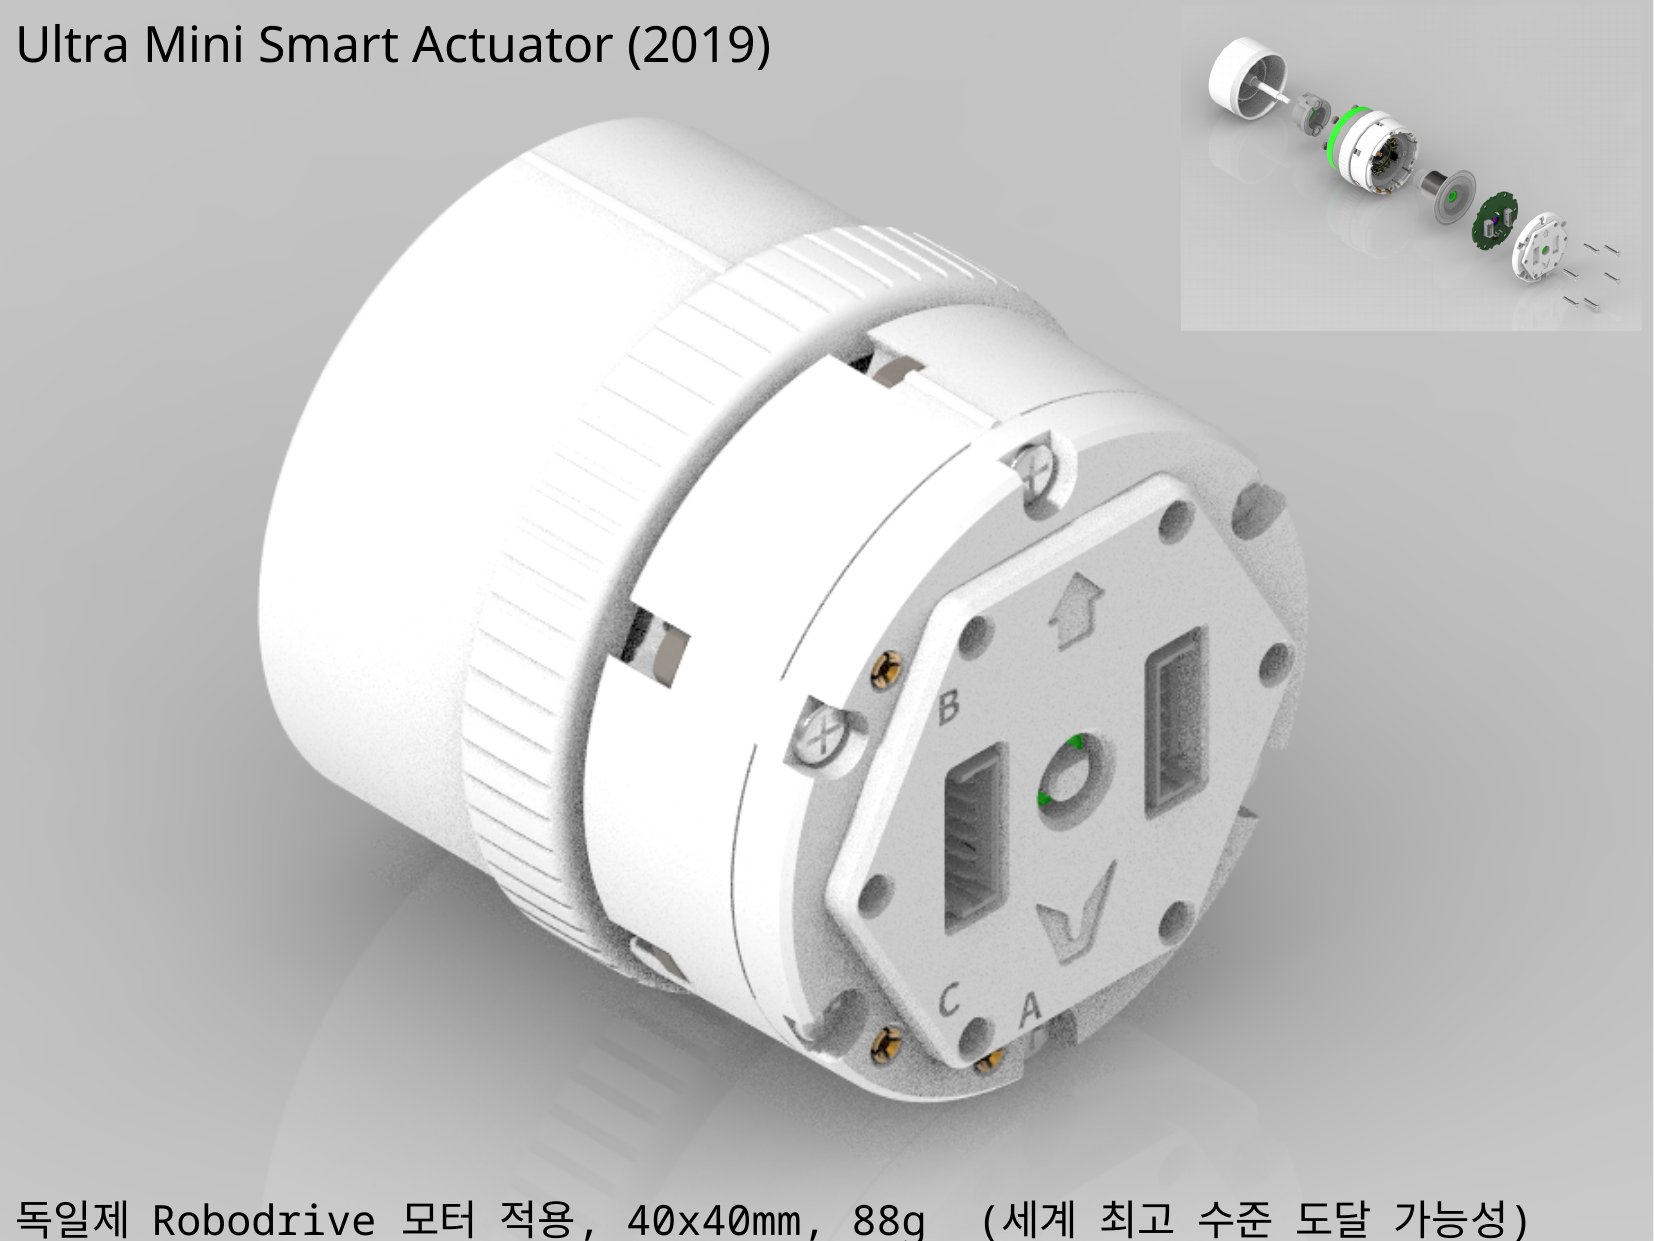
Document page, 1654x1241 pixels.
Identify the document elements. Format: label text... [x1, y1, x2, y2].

picture [0, 88, 1654, 1071]
text_box 독일제 Robodrive 모터 적용, 40x40mm, 88g (세계 최고 수준 도달 가능성) [0, 1071, 1654, 1241]
text_box Ultra Mini Smart Actuator (2019) [0, 0, 1654, 88]
